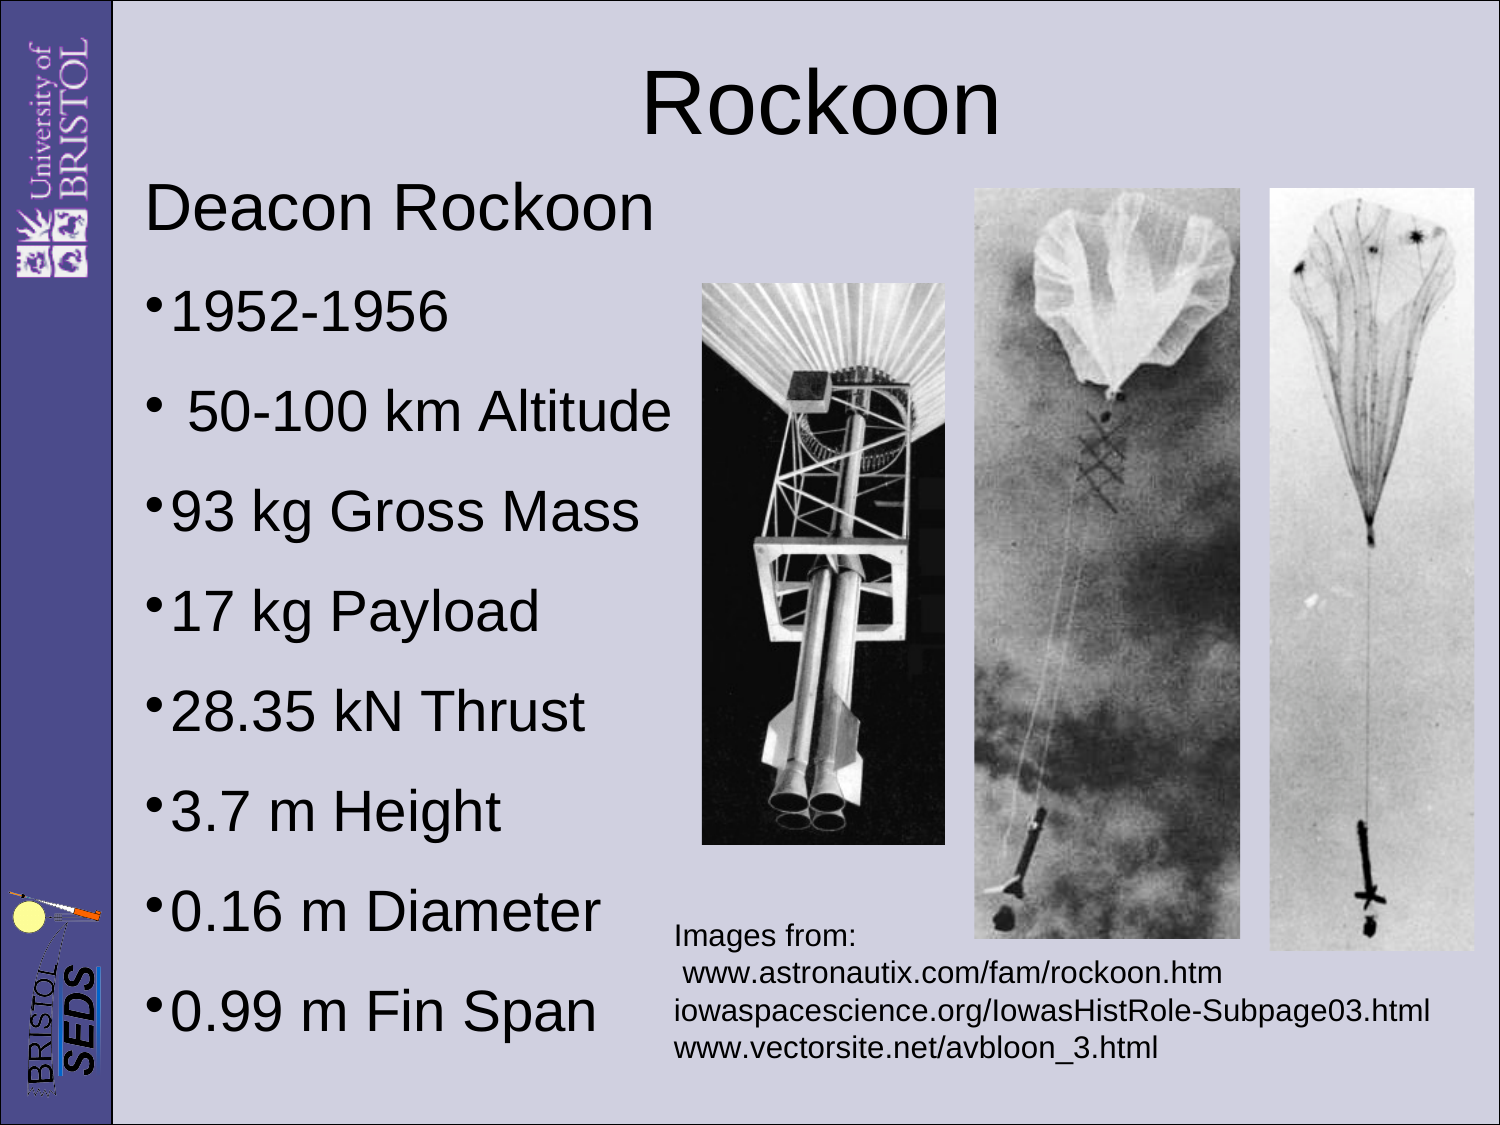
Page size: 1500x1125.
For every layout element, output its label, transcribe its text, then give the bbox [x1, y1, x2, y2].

text_box Deacon Rockoon 1952-1956 50-100 km Altitude 93 kg Gross Mass 17 kg Payload 28.35 kN Thrust 3.7 m Height 0.16 m Diameter 0.99 m Fin Span [129, 156, 1447, 1125]
text_box Rockoon [626, 35, 981, 156]
picture [5, 888, 103, 1099]
text_box Images from: www.astronautix.com/fam/rockoon.htm iowaspacescience.org/IowasHistRole-Subpage03.html www.vectorsite.net/avbloon_3.html [659, 907, 1500, 1095]
picture [1269, 188, 1475, 951]
picture [0, 0, 113, 315]
picture [974, 188, 1241, 939]
picture [701, 283, 945, 845]
